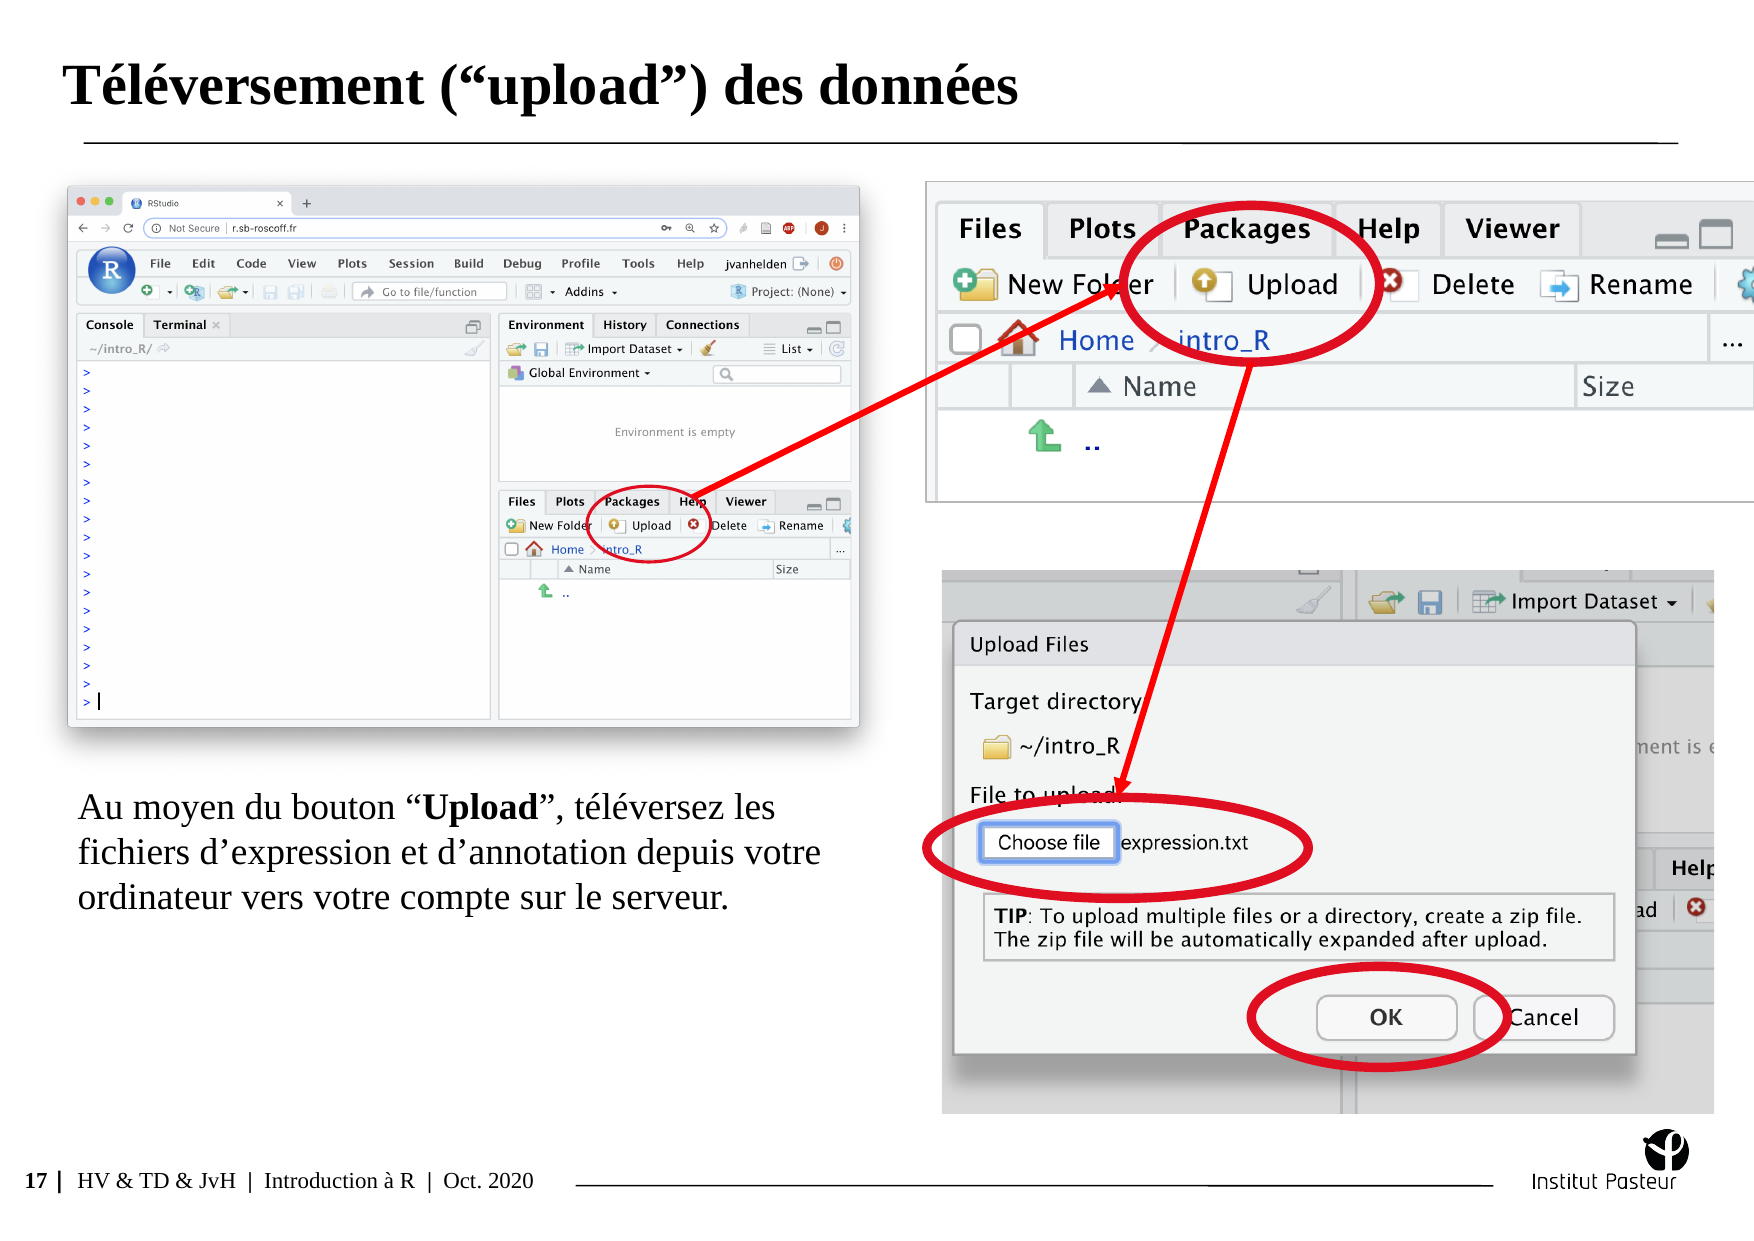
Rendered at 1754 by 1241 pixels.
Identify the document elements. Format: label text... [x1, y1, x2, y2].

picture [941, 803, 1303, 893]
picture [1129, 211, 1374, 357]
picture [28, 159, 899, 779]
picture [589, 488, 709, 560]
picture [941, 570, 1715, 1114]
picture [926, 182, 1754, 502]
list Au moyen du bouton “Upload”, téléversez les fichiers d’expression et d’annotation depuis votre ordinateur vers votre compte sur le serveur. [62, 766, 871, 1152]
picture [941, 570, 1183, 822]
picture [1533, 1129, 1689, 1189]
picture [926, 292, 1246, 502]
text_box Téléversement (“upload”) des données [62, 2, 1692, 160]
